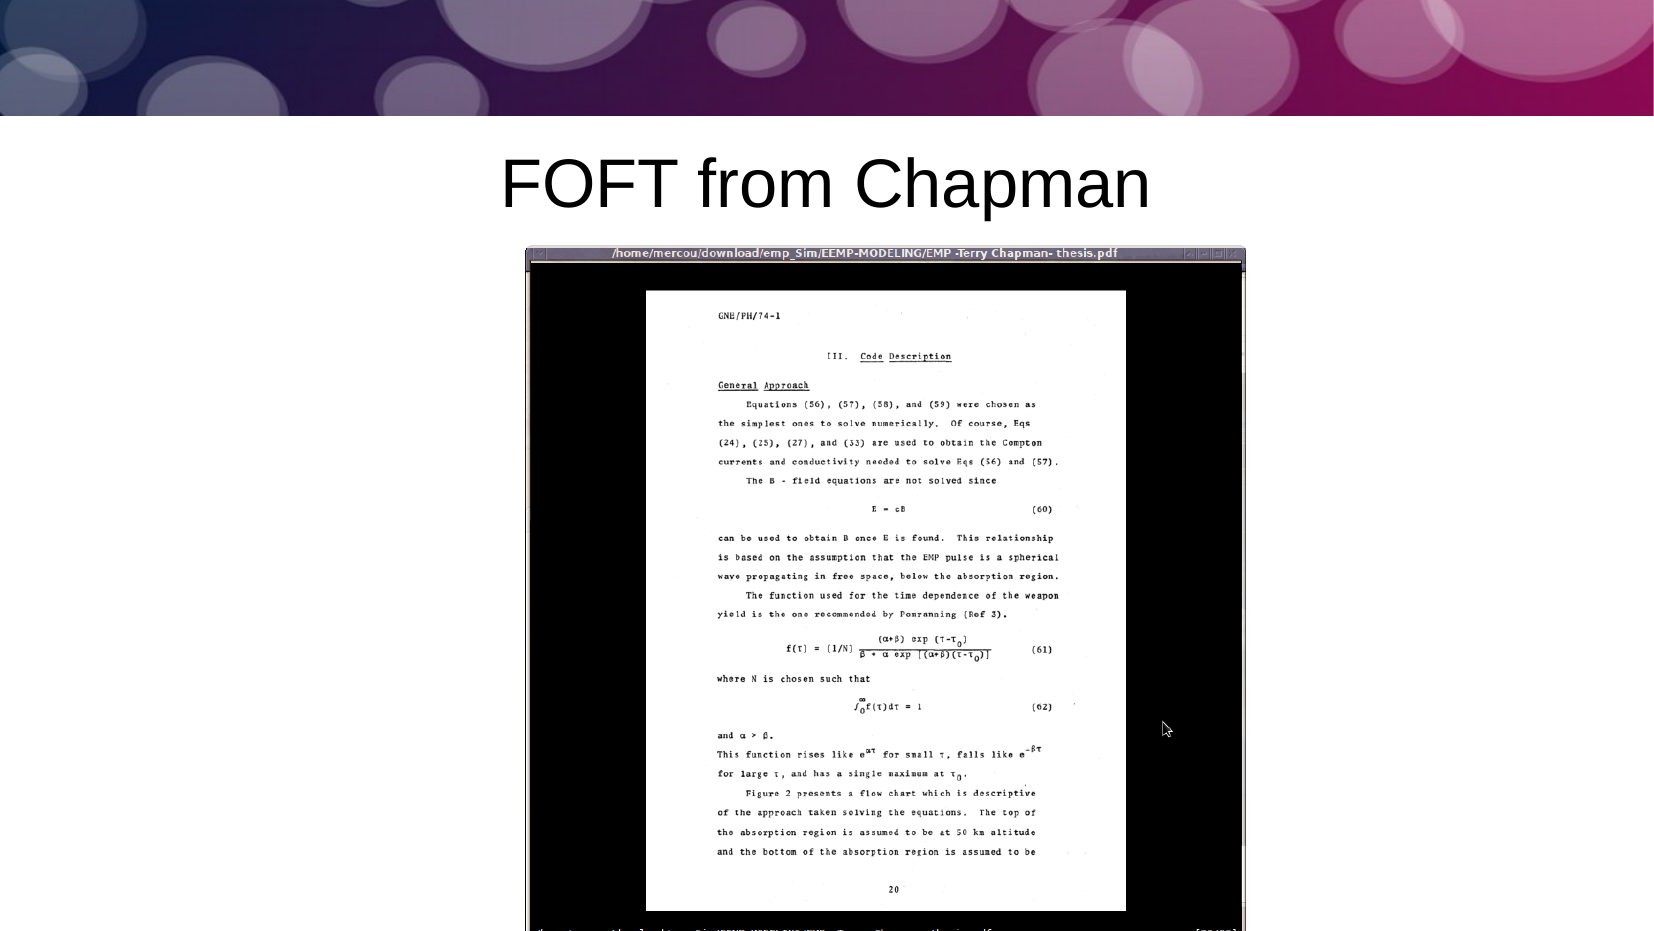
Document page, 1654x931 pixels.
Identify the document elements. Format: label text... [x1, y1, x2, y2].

picture [0, 0, 1654, 116]
picture [525, 245, 1246, 931]
title FOFT from Chapman [82, 119, 1571, 249]
